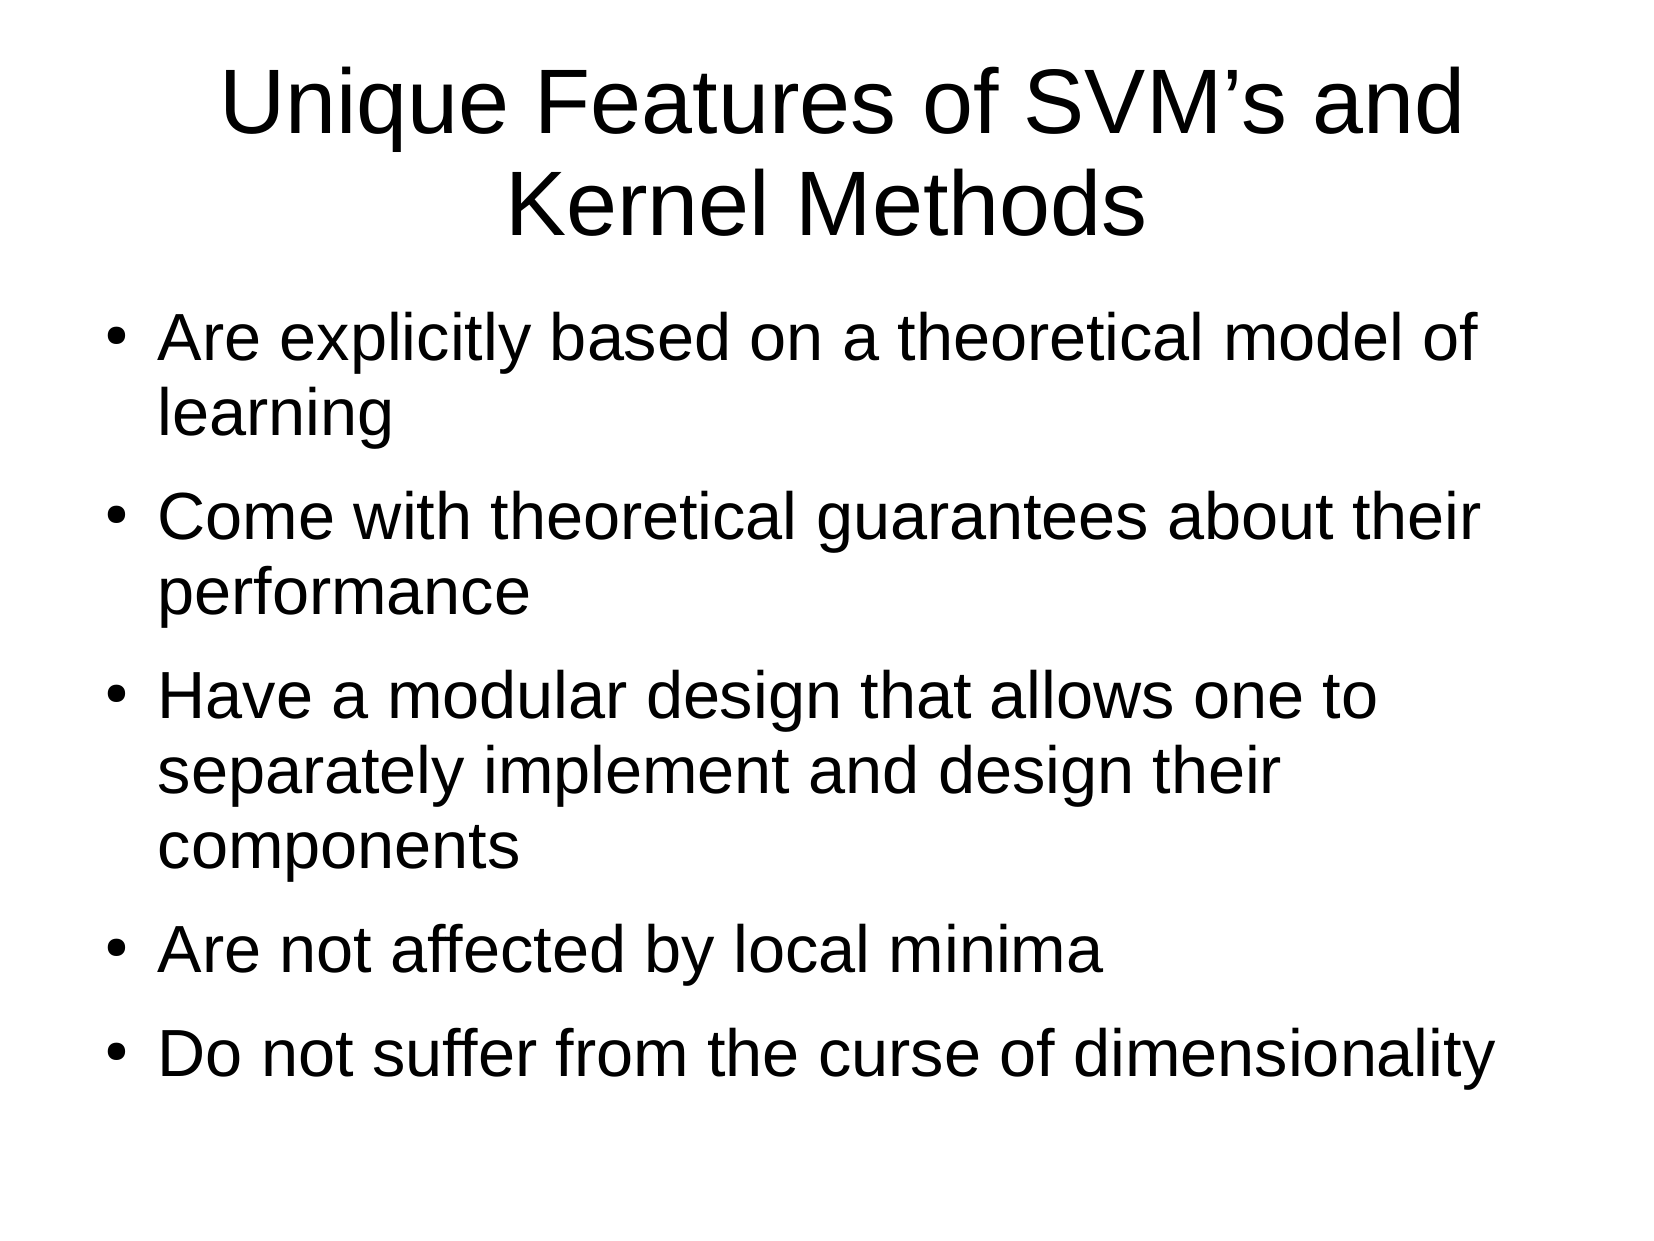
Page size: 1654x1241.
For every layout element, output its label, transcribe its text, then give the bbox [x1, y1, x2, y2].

title Unique Features of SVM’s and Kernel Methods [82, 49, 1571, 257]
list Are explicitly based on a theoretical model of learning Come with theoretical guarantees about their performance Have a modular design that allows one to separately implement and design their components Are not affected by local minima Do not suffer from the curse of dimensionality [86, 300, 1576, 1119]
